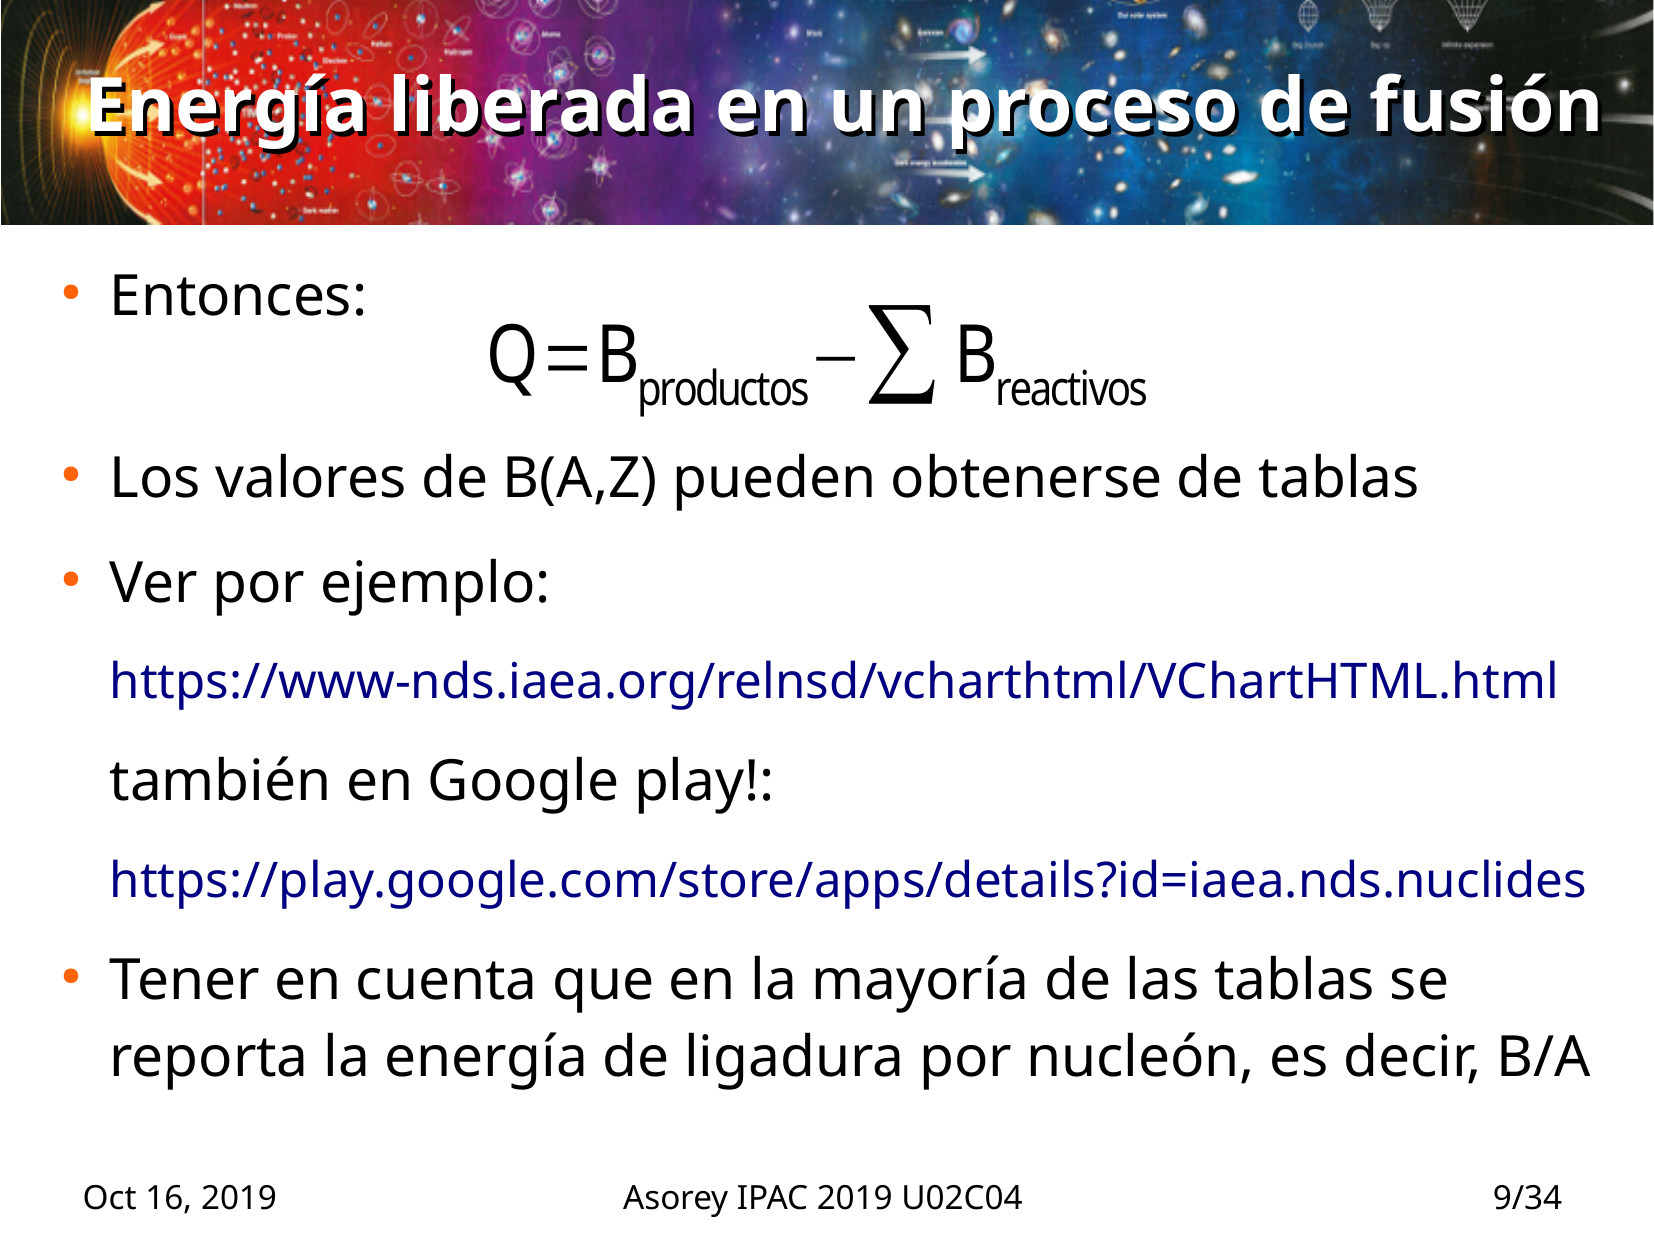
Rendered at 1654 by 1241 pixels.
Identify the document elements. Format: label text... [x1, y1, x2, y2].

list Entonces: Los valores de B(A,Z) pueden obtenerse de tablas Ver por ejemplo: https://www-nds.iaea.org/relnsd/vcharthtml/VChartHTML.html también en Google play!: https://play.google.com/store/apps/details?id=iaea.nds.nuclides Tener en cuenta que en la mayoría de las tablas se reporta la energía de ligadura por nucleón, es decir, B/A [45, 255, 1606, 1156]
title Energía liberada en un proceso de fusión [45, 15, 1606, 191]
picture [1, 0, 1654, 225]
chart [480, 300, 1153, 418]
